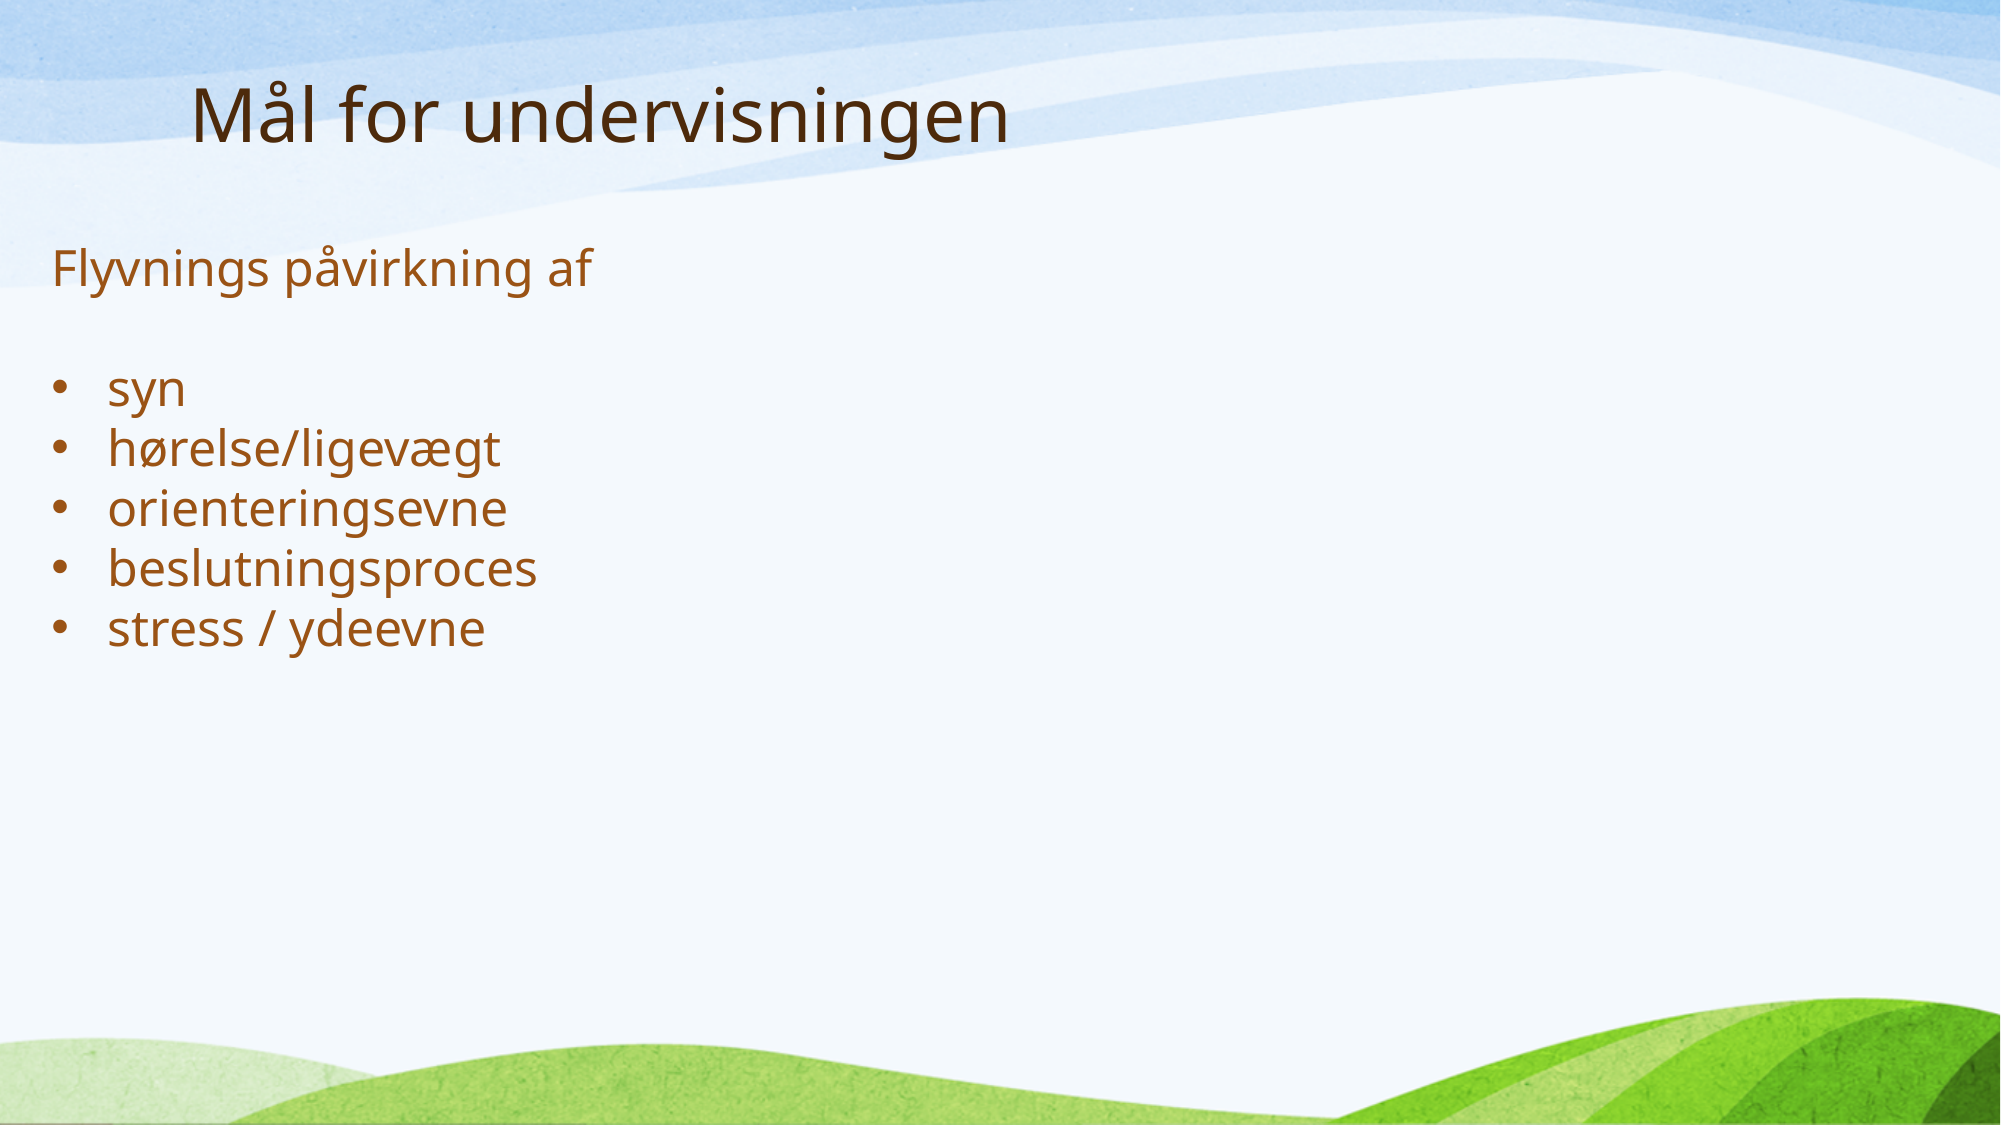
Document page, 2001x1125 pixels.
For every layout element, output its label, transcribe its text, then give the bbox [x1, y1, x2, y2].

text_box Flyvnings påvirkning af syn hørelse/ligevægt orienteringsevne beslutningsproces stress / ydeevne [36, 229, 1908, 725]
picture [0, 0, 2001, 1125]
title Mål for undervisningen [174, 50, 1825, 167]
